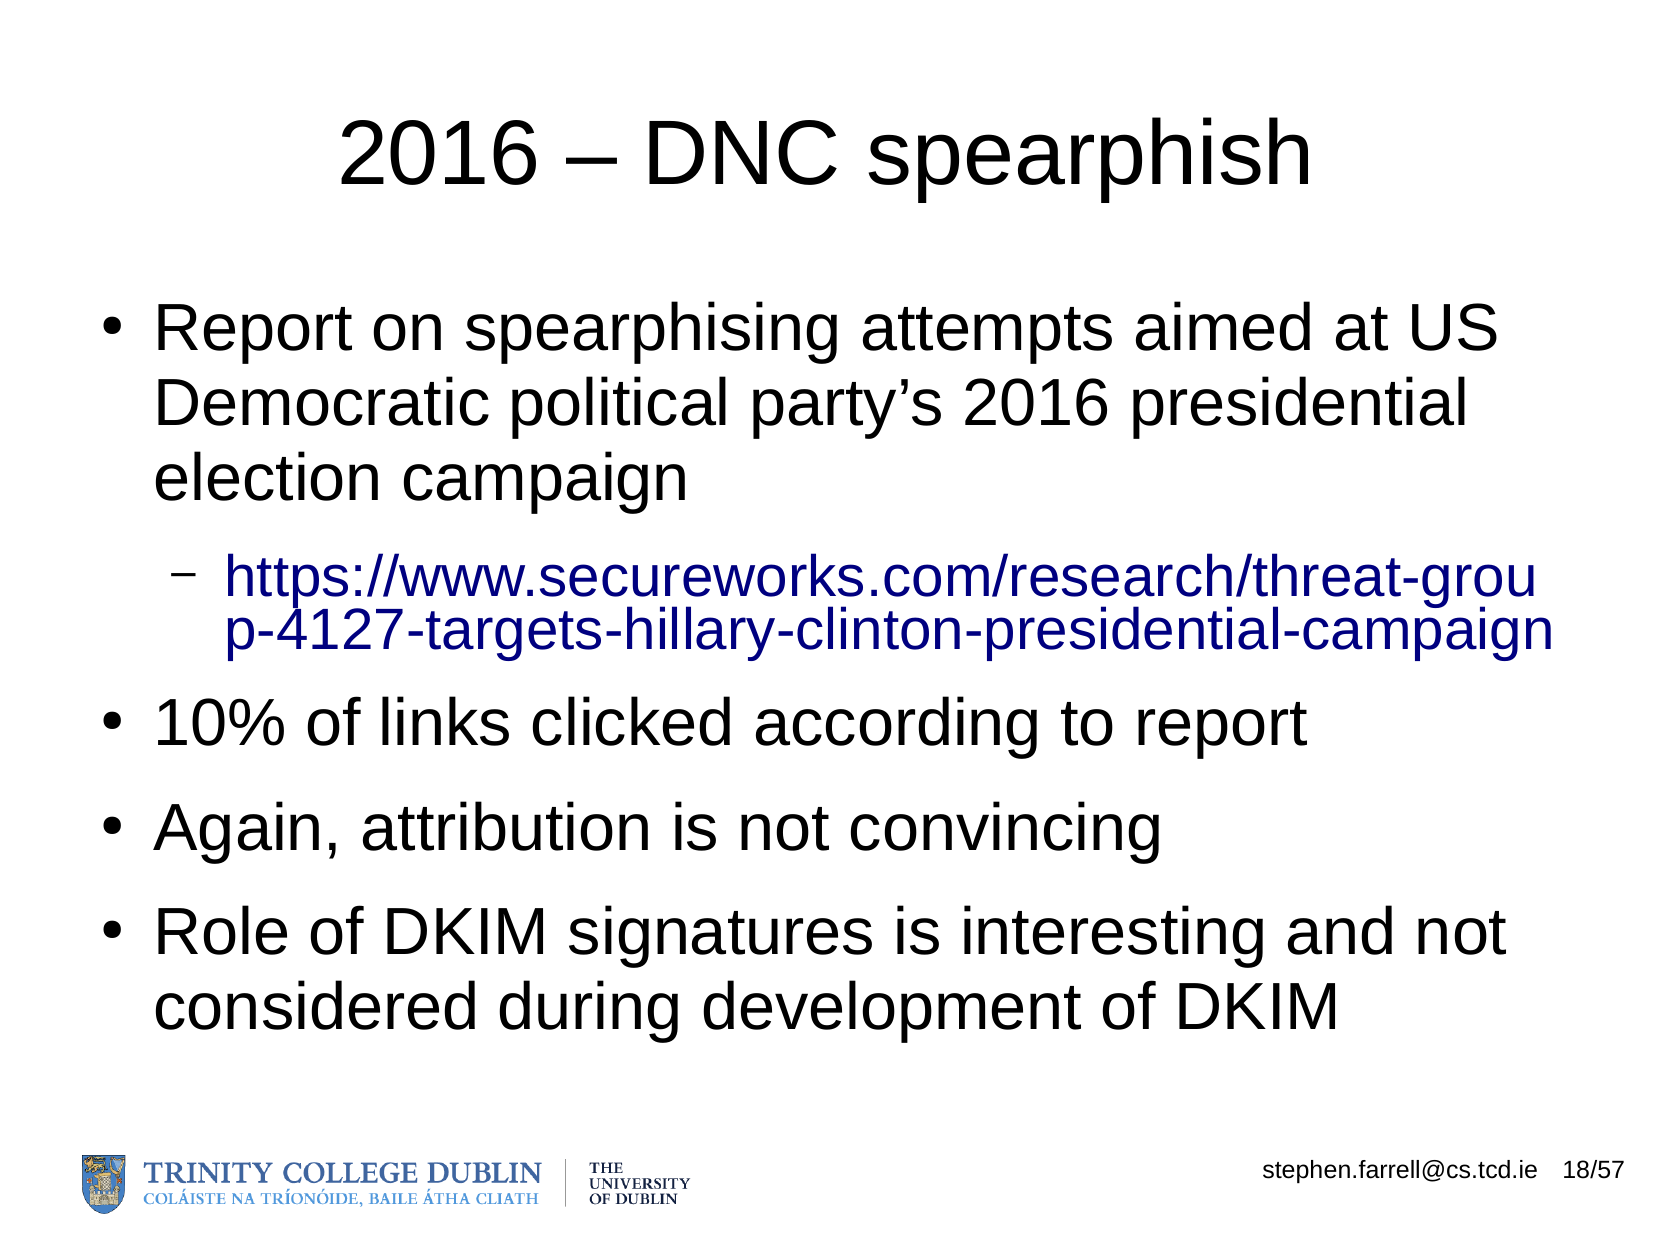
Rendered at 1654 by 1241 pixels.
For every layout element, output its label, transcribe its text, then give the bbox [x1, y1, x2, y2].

list Report on spearphising attempts aimed at US Democratic political party’s 2016 presidential election campaign https://www.secureworks.com/research/threat-group-4127-targets-hillary-clinton-presidential-campaign 10% of links clicked according to report Again, attribution is not convincing Role of DKIM signatures is interesting and not considered during development of DKIM [82, 290, 1571, 1010]
title 2016 – DNC spearphish [82, 49, 1571, 257]
picture [82, 1155, 694, 1214]
